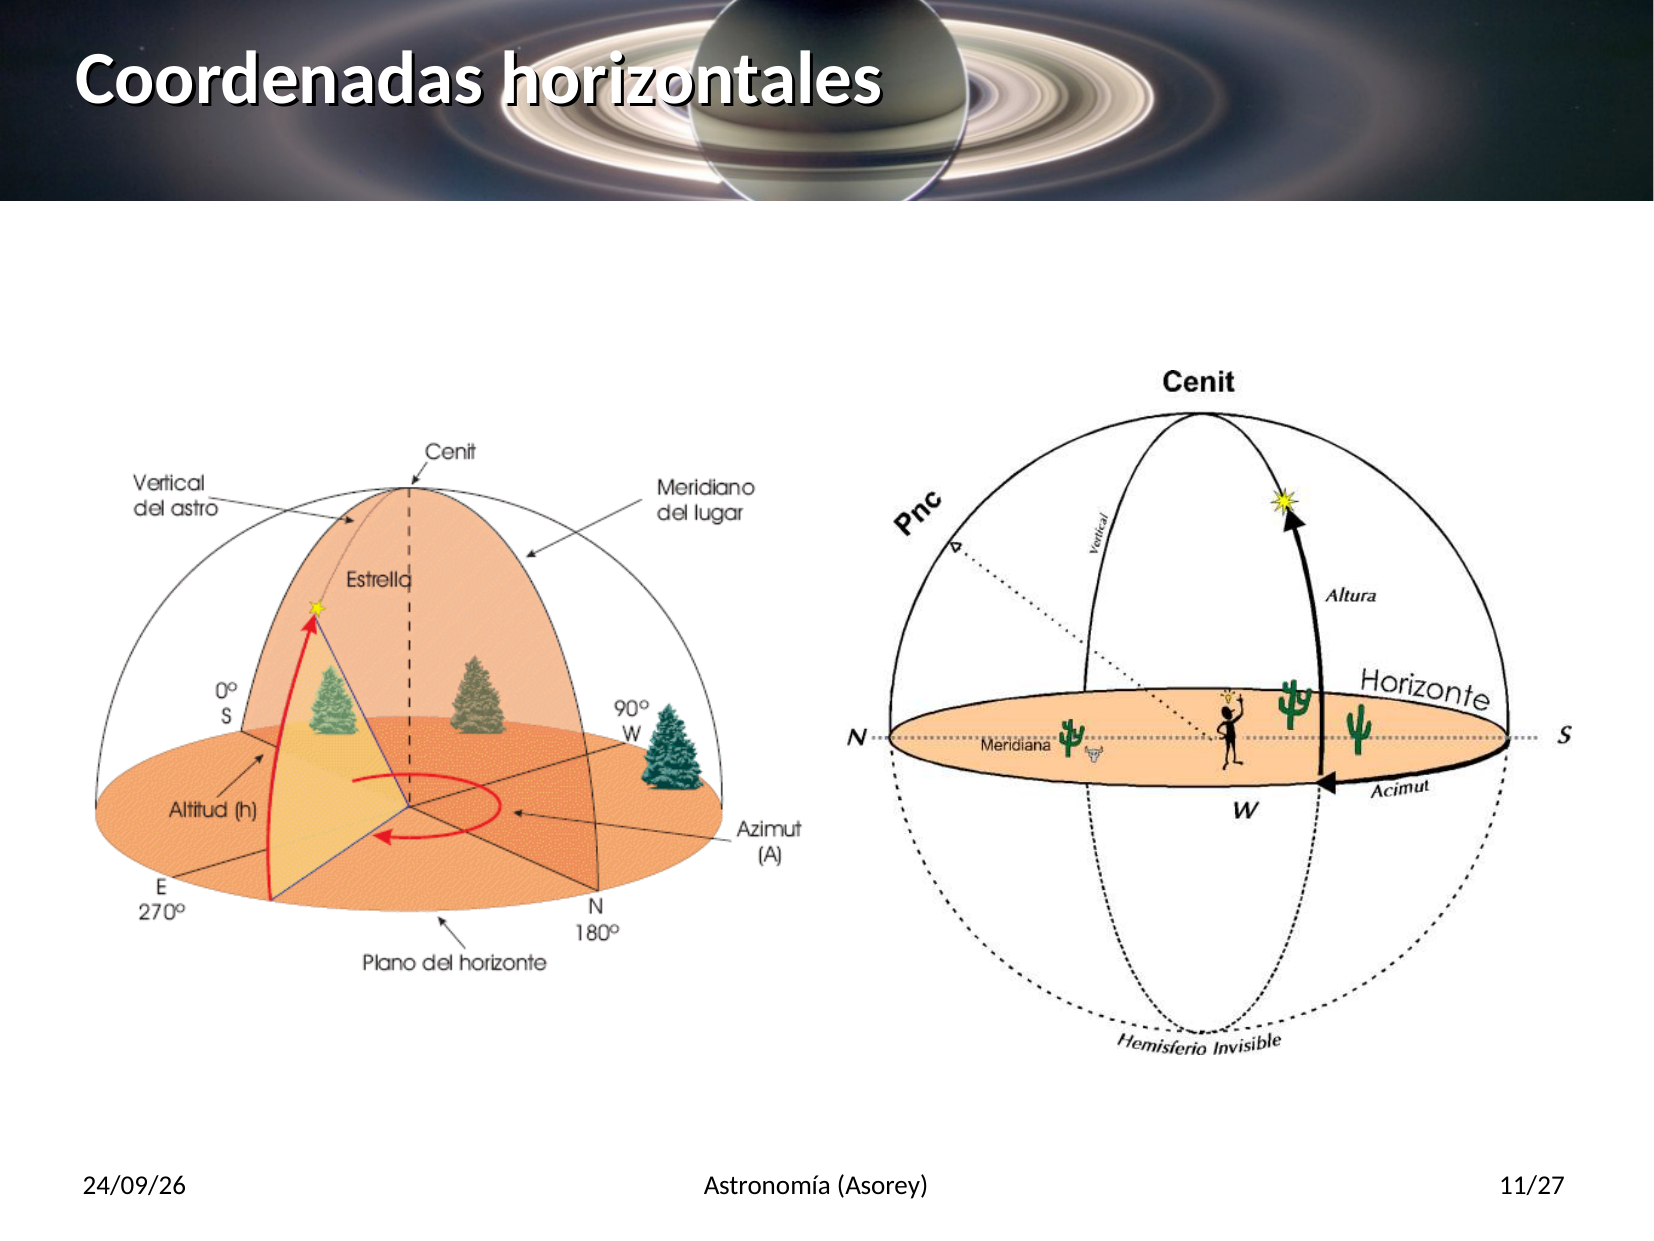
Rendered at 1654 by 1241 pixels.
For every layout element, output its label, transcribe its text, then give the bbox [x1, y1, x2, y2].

picture [845, 370, 1572, 1055]
picture [82, 431, 809, 994]
picture [0, 0, 1654, 201]
title Coordenadas horizontales [75, 19, 1564, 151]
